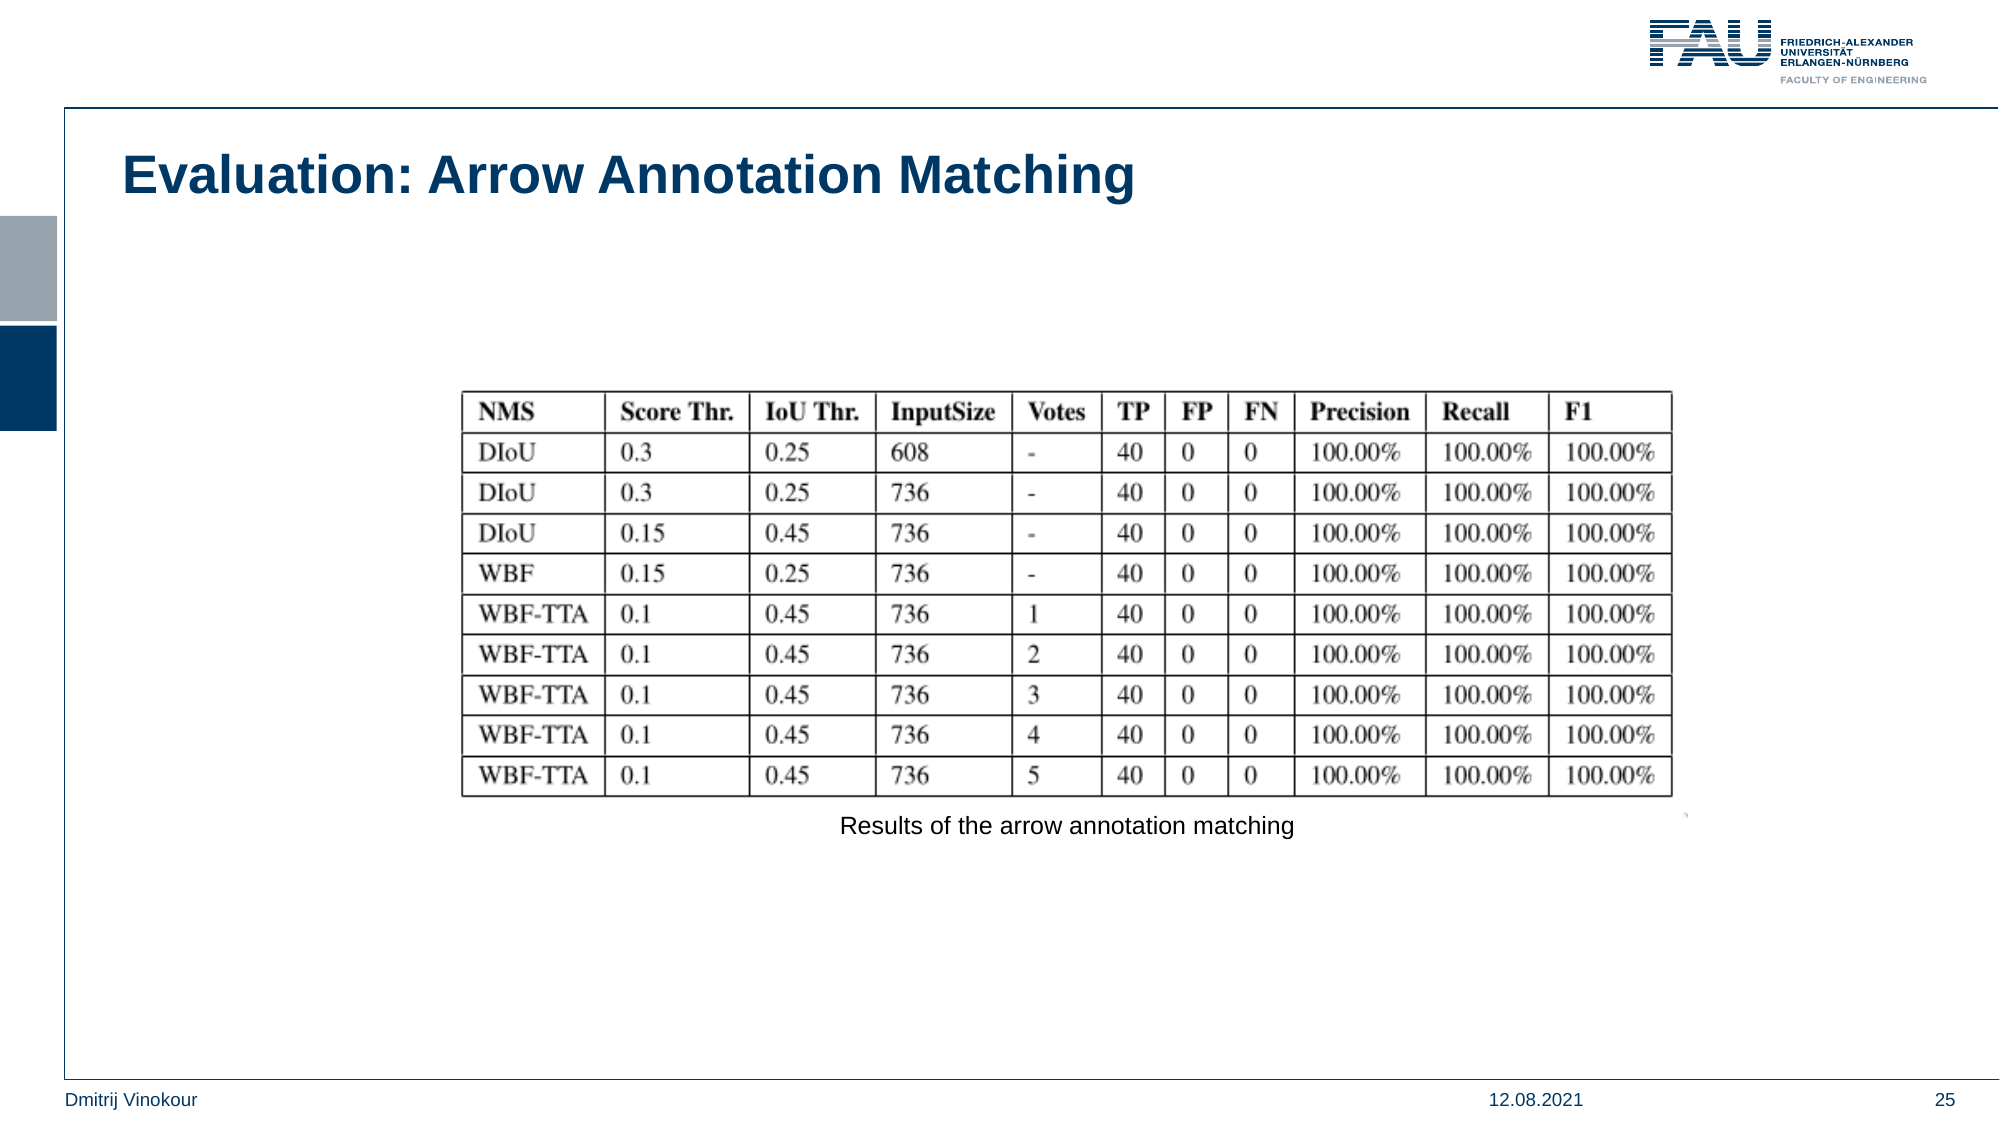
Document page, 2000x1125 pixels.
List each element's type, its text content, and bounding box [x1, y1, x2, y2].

text_box Results of the arrow annotation matching [825, 803, 1351, 854]
text_box Dmitrij Vinokour [64, 1087, 1403, 1119]
text_box 12.08.2021 [1489, 1087, 1725, 1119]
text_box <number> [1798, 1087, 1956, 1119]
picture [450, 374, 1688, 818]
text_box Evaluation: Arrow Annotation Matching [122, 139, 1946, 225]
